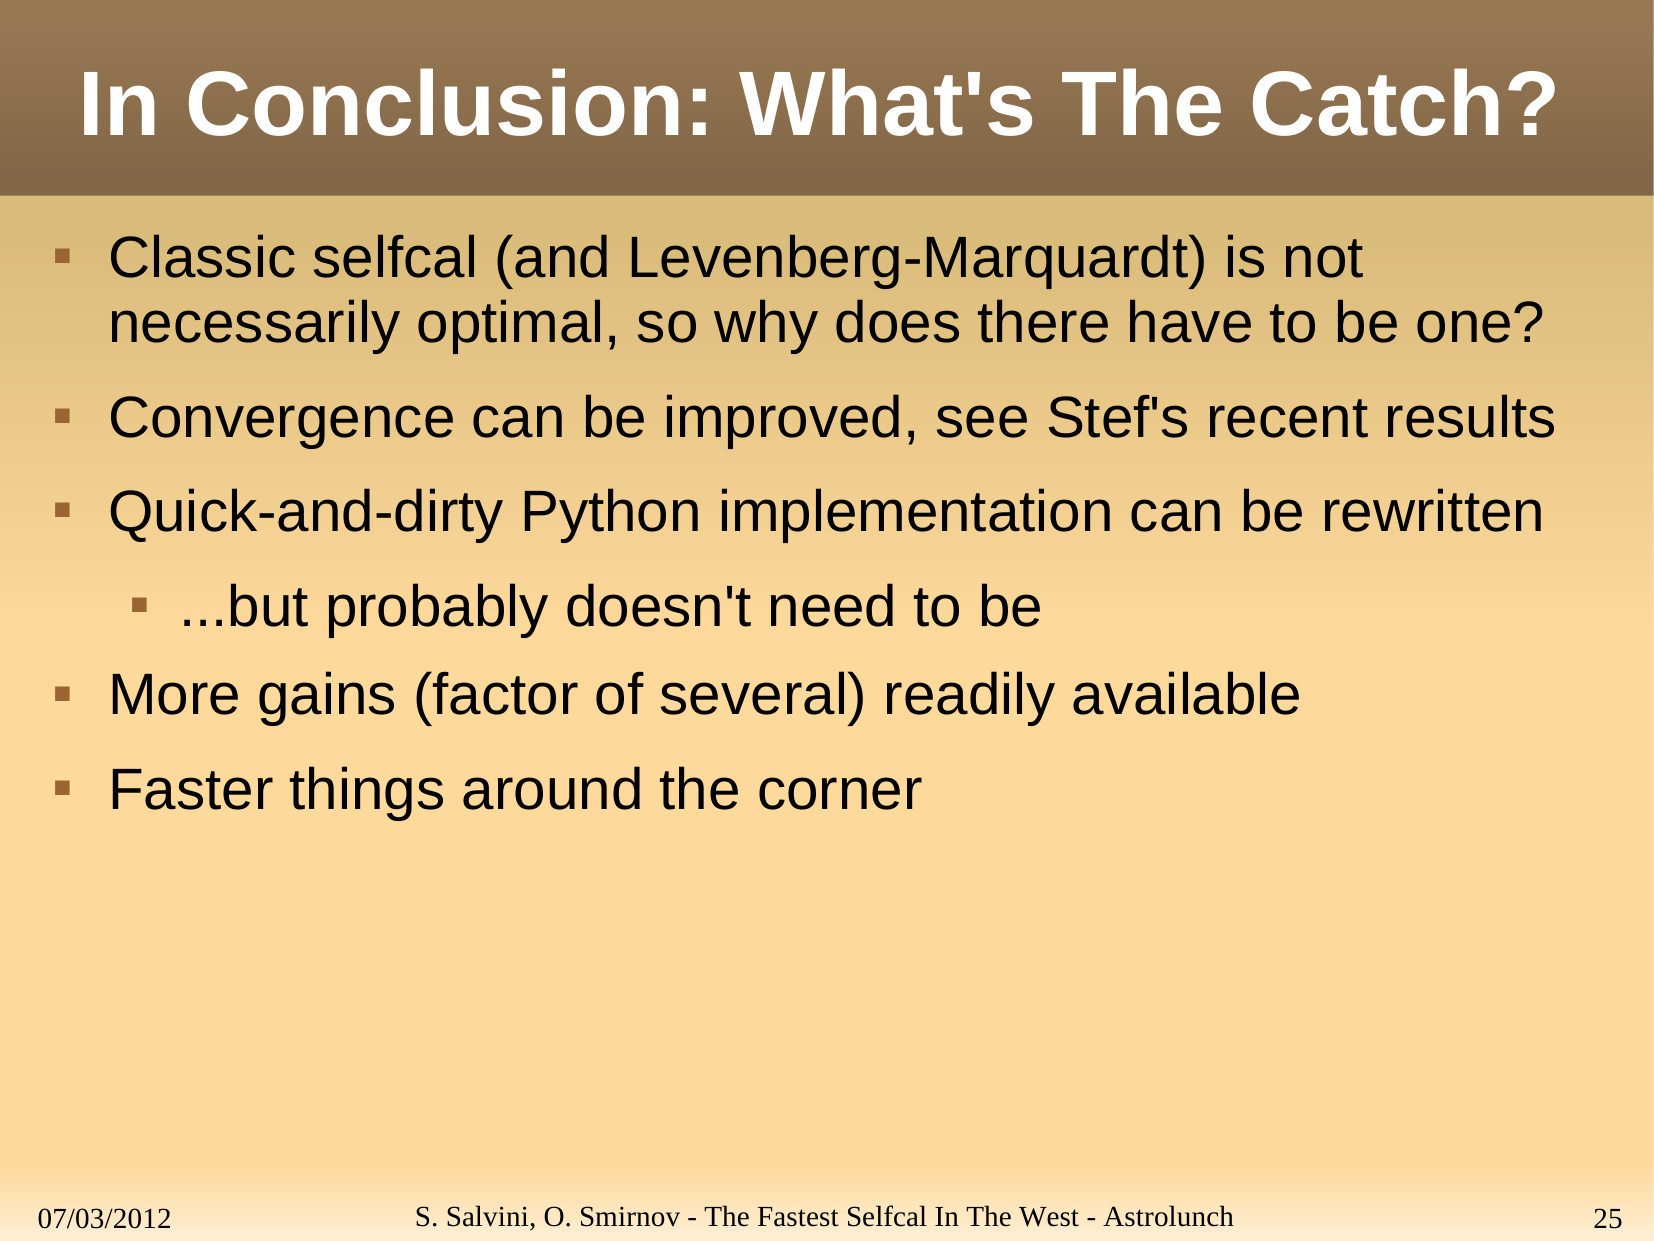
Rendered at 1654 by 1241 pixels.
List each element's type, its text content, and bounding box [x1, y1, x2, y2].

list Classic selfcal (and Levenberg-Marquardt) is not necessarily optimal, so why does there have to be one? Convergence can be improved, see Stef's recent results Quick-and-dirty Python implementation can be rewritten ...but probably doesn't need to be More gains (factor of several) readily available Faster things around the corner [37, 225, 1613, 1163]
picture [0, 0, 1654, 1241]
title In Conclusion: What's The Catch? [76, 7, 1565, 200]
